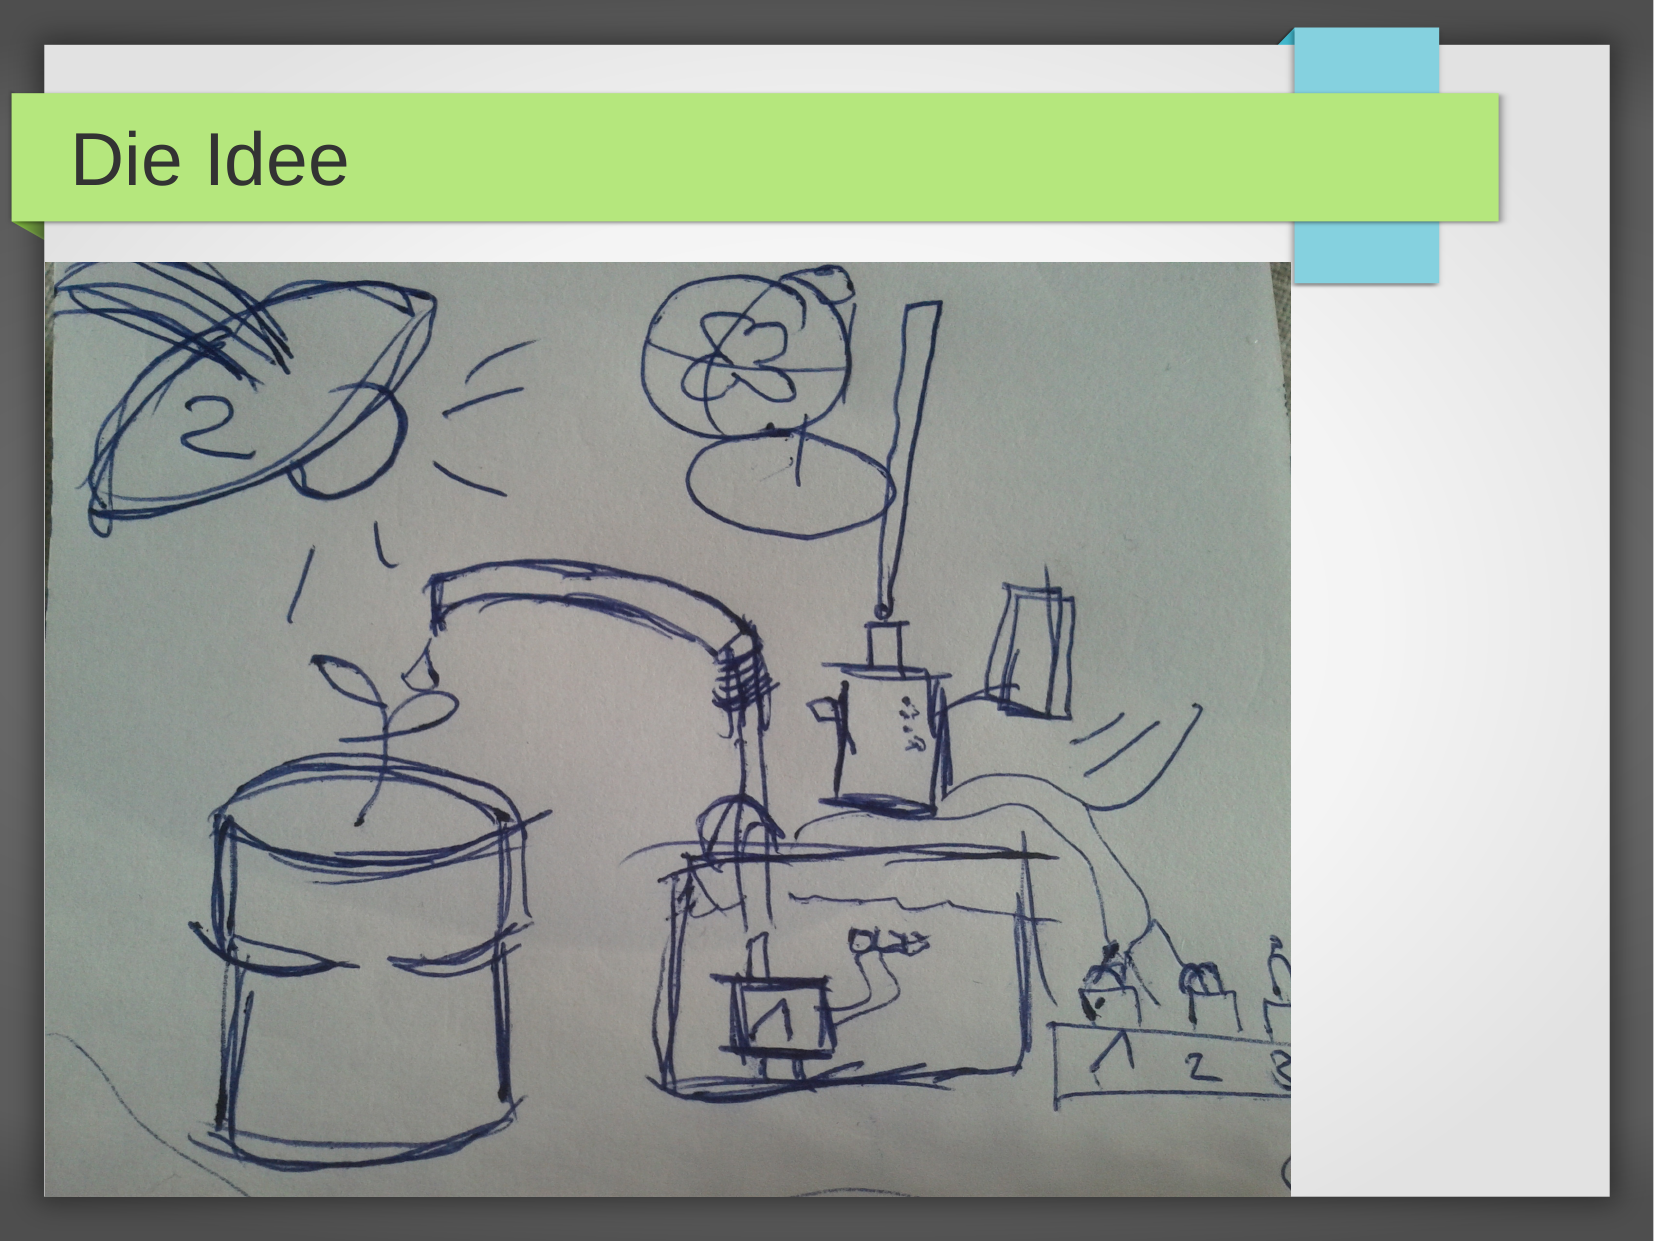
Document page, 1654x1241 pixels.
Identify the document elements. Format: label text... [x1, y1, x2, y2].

title Die Idee [70, 106, 1229, 213]
picture [0, 0, 1654, 1241]
